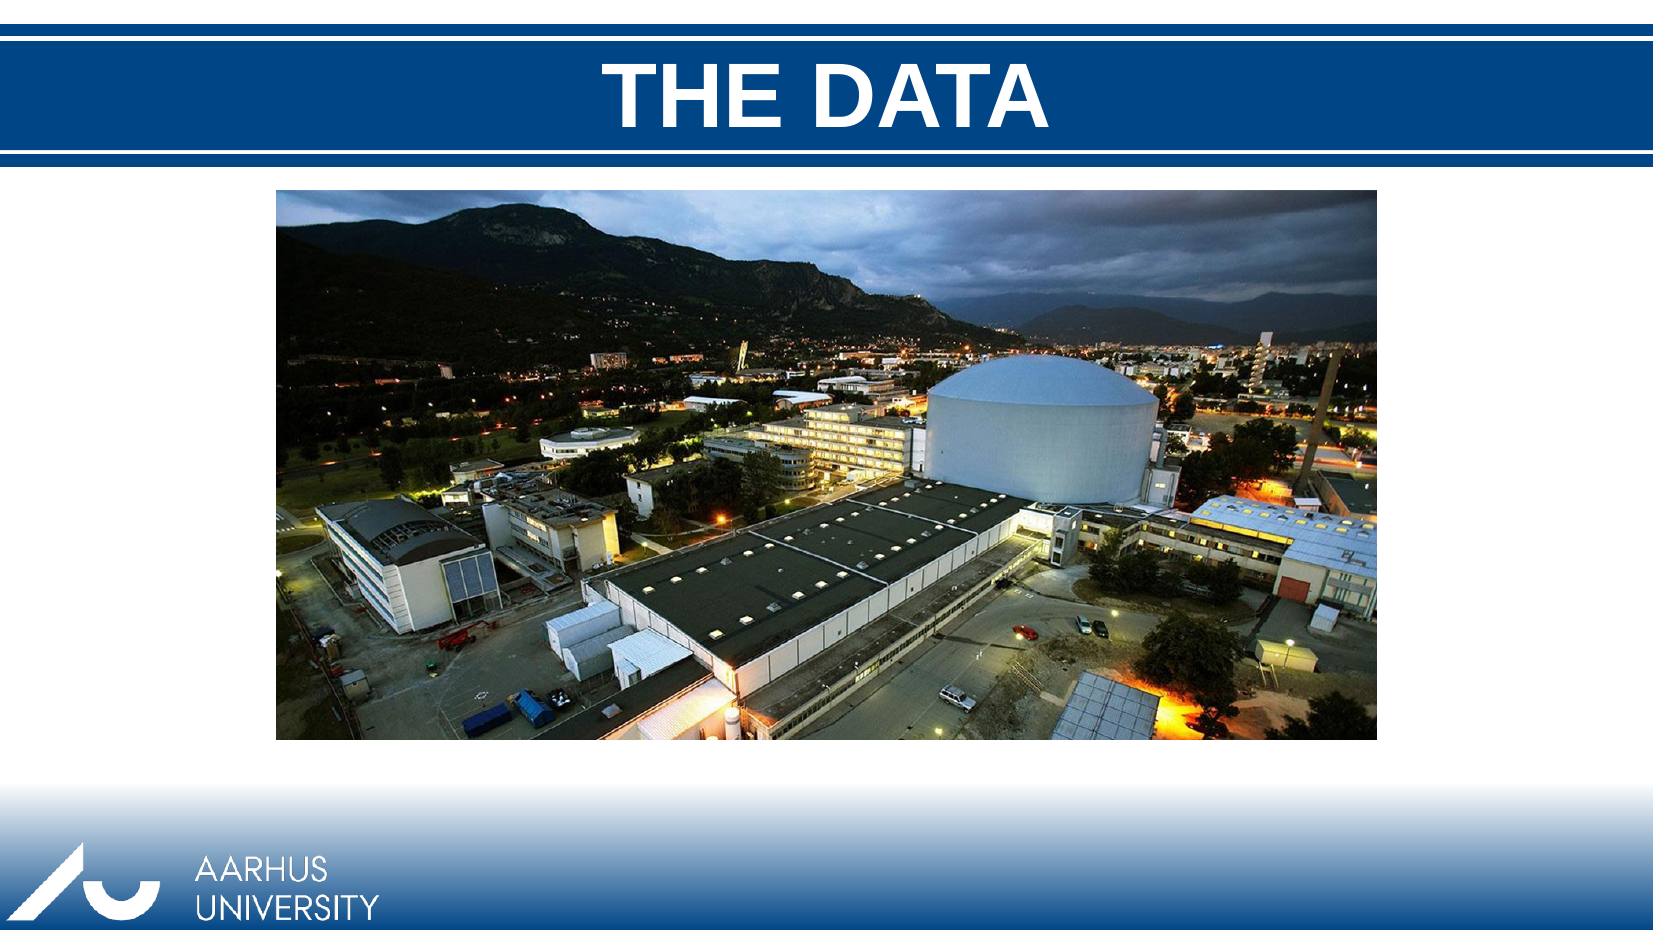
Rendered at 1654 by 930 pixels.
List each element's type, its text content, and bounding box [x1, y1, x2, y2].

picture [5, 841, 414, 928]
picture [276, 190, 1377, 740]
title THE DATA [0, 41, 1653, 151]
